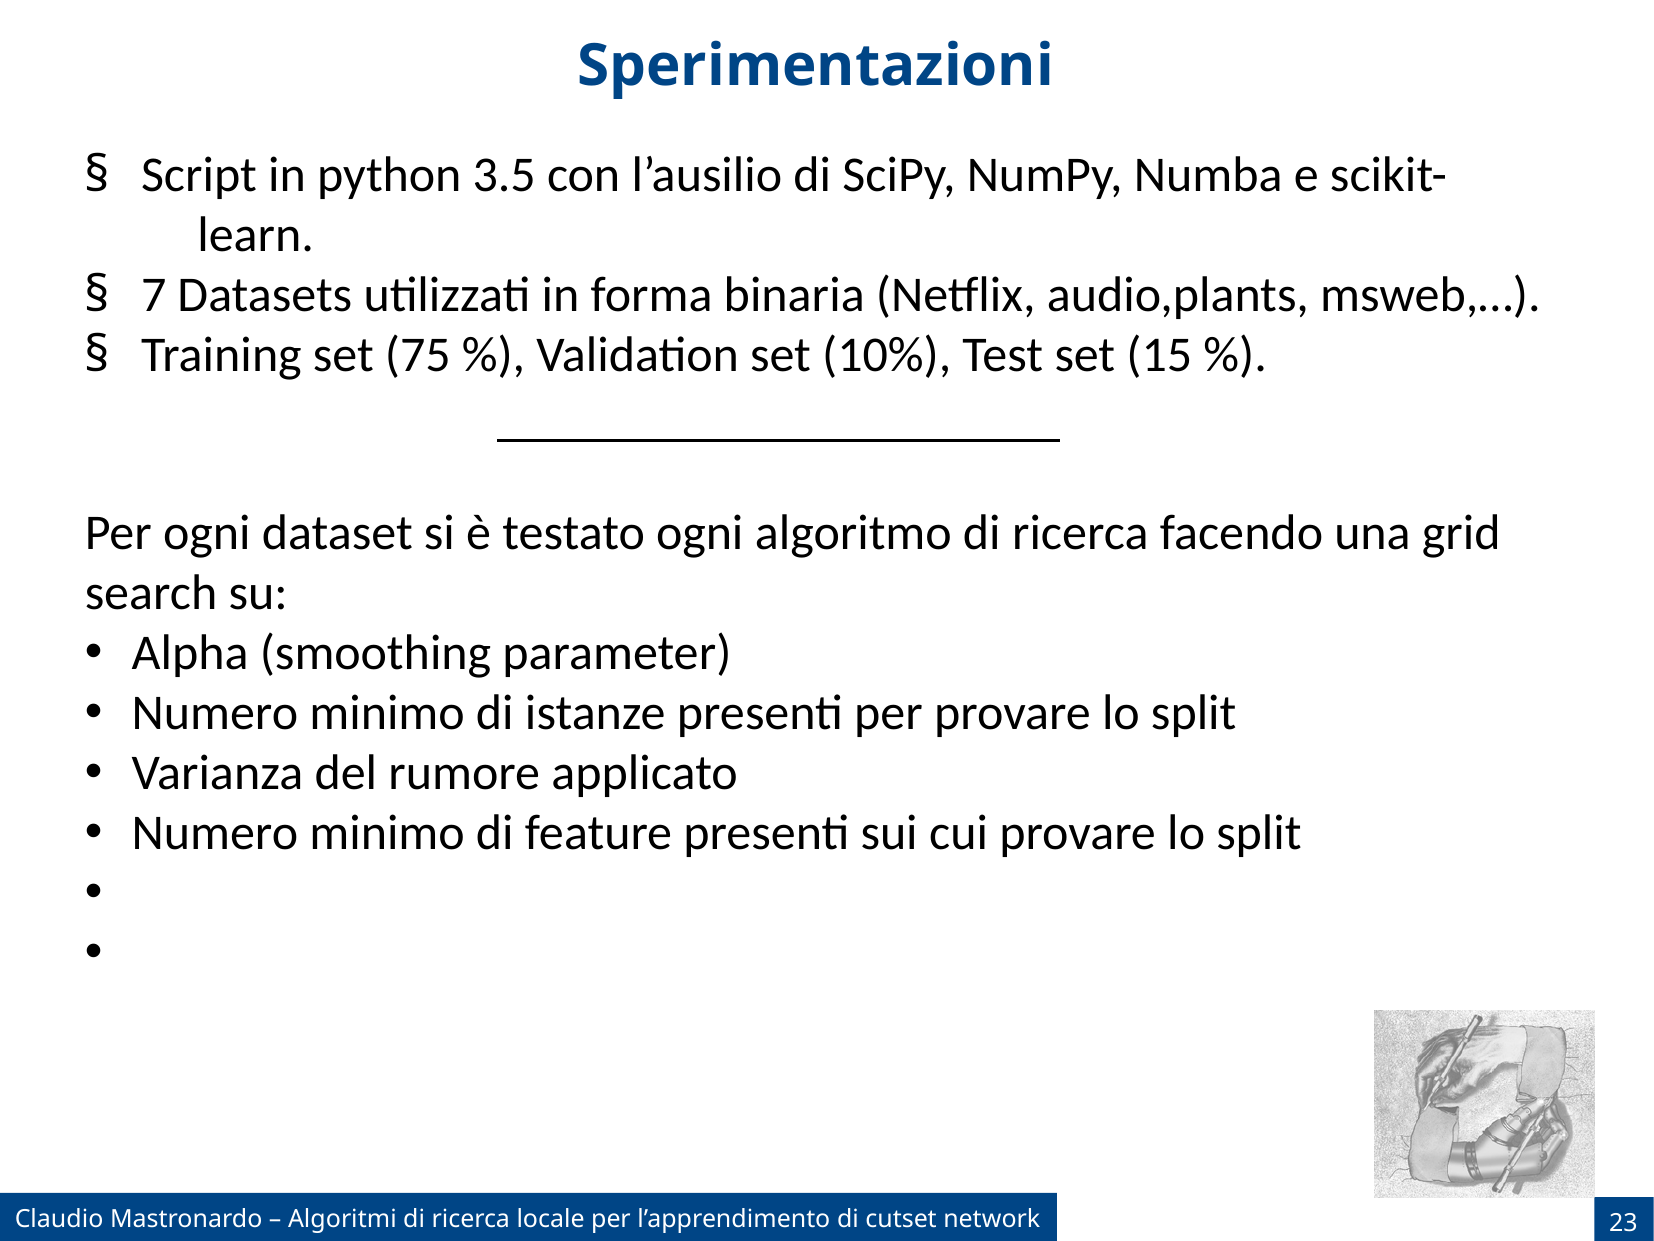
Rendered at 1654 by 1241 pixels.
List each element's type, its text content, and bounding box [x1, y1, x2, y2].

text_box Per ogni dataset si è testato ogni algoritmo di ricerca facendo una grid search su: Alpha (smoothing parameter) Numero minimo di istanze presenti per provare lo split Varianza del rumore applicato Numero minimo di feature presenti sui cui provare lo split [69, 492, 1608, 1053]
text_box Script in python 3.5 con l’ausilio di SciPy, NumPy, Numba e scikit-learn. 7 Datasets utilizzati in forma binaria (Netflix, audio,plants, msweb,…). Training set (75 %), Validation set (10%), Test set (15 %). [69, 134, 1563, 392]
title Sperimentazioni [24, 17, 1608, 107]
